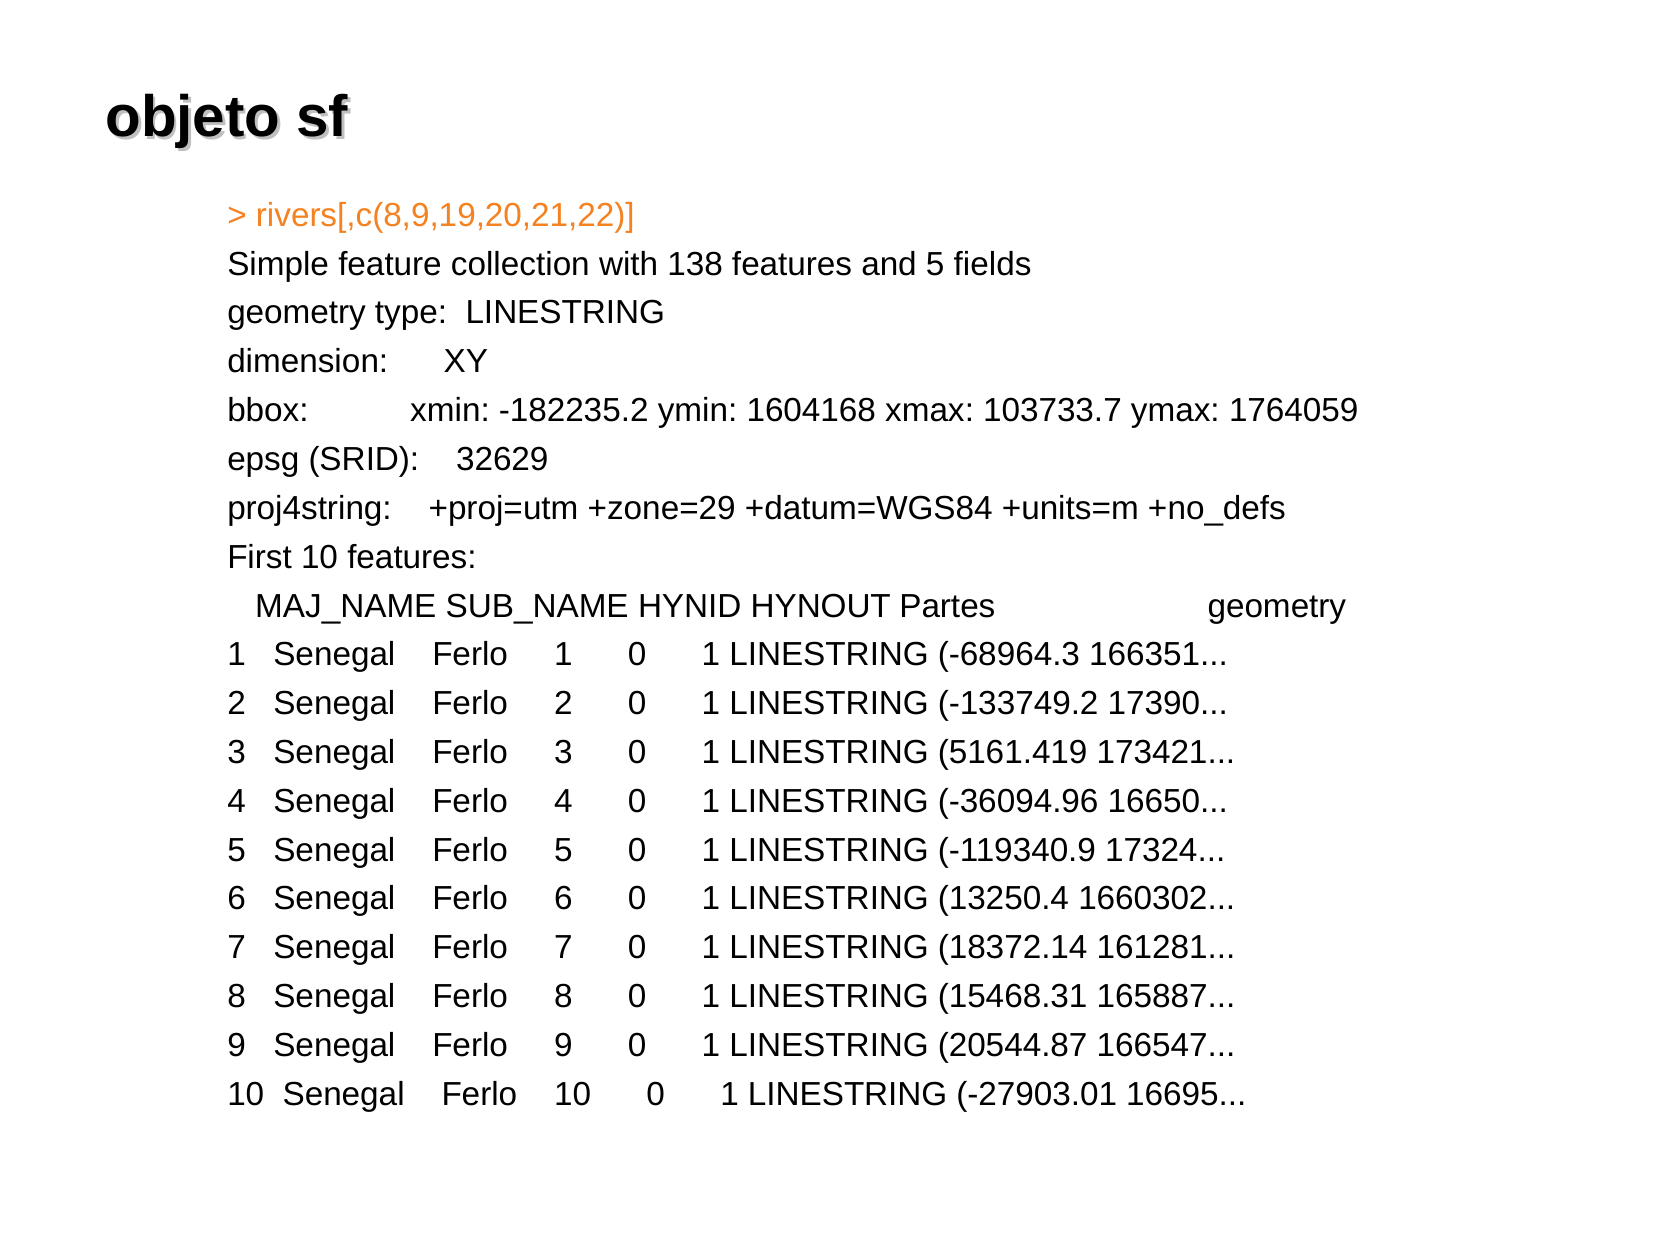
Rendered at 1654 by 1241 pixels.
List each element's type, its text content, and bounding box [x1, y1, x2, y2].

text_box > rivers[,c(8,9,19,20,21,22)] Simple feature collection with 138 features and 5 fields geometry type: LINESTRING dimension: XY bbox: xmin: -182235.2 ymin: 1604168 xmax: 103733.7 ymax: 1764059 epsg (SRID): 32629 proj4string: +proj=utm +zone=29 +datum=WGS84 +units=m +no_defs First 10 features: MAJ_NAME SUB_NAME HYNID HYNOUT Partes geometry 1 Senegal Ferlo 1 0 1 LINESTRING (-68964.3 166351... 2 Senegal Ferlo 2 0 1 LINESTRING (-133749.2 17390... 3 Senegal Ferlo 3 0 1 LINESTRING (5161.419 173421... 4 Senegal Ferlo 4 0 1 LINESTRING (-36094.96 16650... 5 Senegal Ferlo 5 0 1 LINESTRING (-119340.9 17324... 6 Senegal Ferlo 6 0 1 LINESTRING (13250.4 1660302... 7 Senegal Ferlo 7 0 1 LINESTRING (18372.14 161281... 8 Senegal Ferlo 8 0 1 LINESTRING (15468.31 165887... 9 Senegal Ferlo 9 0 1 LINESTRING (20544.87 166547... 10 Senegal Ferlo 10 0 1 LINESTRING (-27903.01 16695... [212, 188, 1583, 1120]
text_box objeto sf [90, 76, 685, 157]
